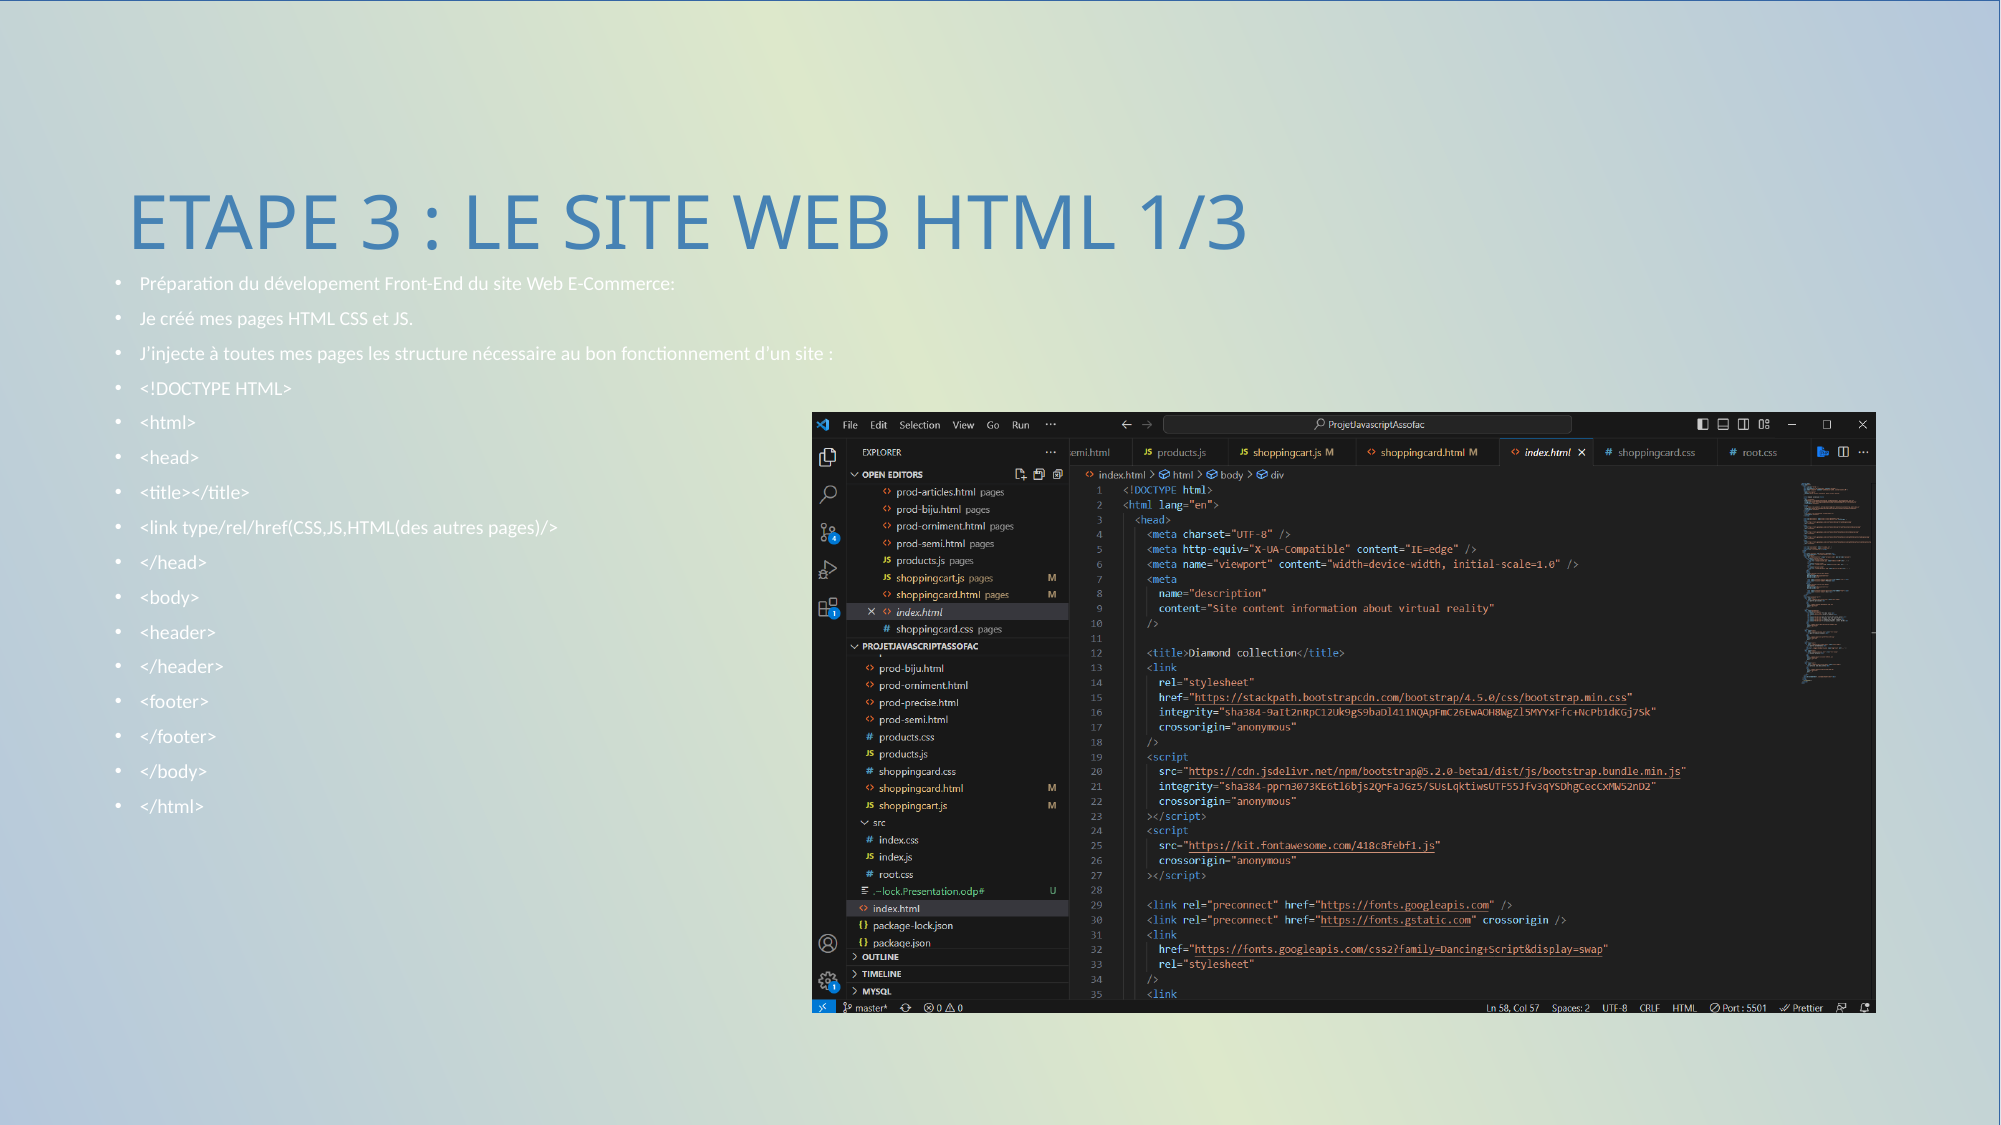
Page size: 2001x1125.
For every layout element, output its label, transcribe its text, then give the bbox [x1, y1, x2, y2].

picture [812, 412, 1876, 1013]
title ETAPE 3 : le site web HTML 1/3 [112, 99, 1775, 339]
list Préparation du dévelopement Front-End du site Web E-Commerce: Je créé mes pages HTML CSS et JS. J’injecte à toutes mes pages les structure nécessaire au bon fonctionnement d’un site : <!DOCTYPE HTML> <html> <head> <title></title> <link type/rel/href(CSS,JS,HTML(des autres pages)/> </head> <body> <header> </header> <footer> </footer> </body> </html> [99, 263, 1163, 826]
text_box [0, 0, 2000, 1125]
